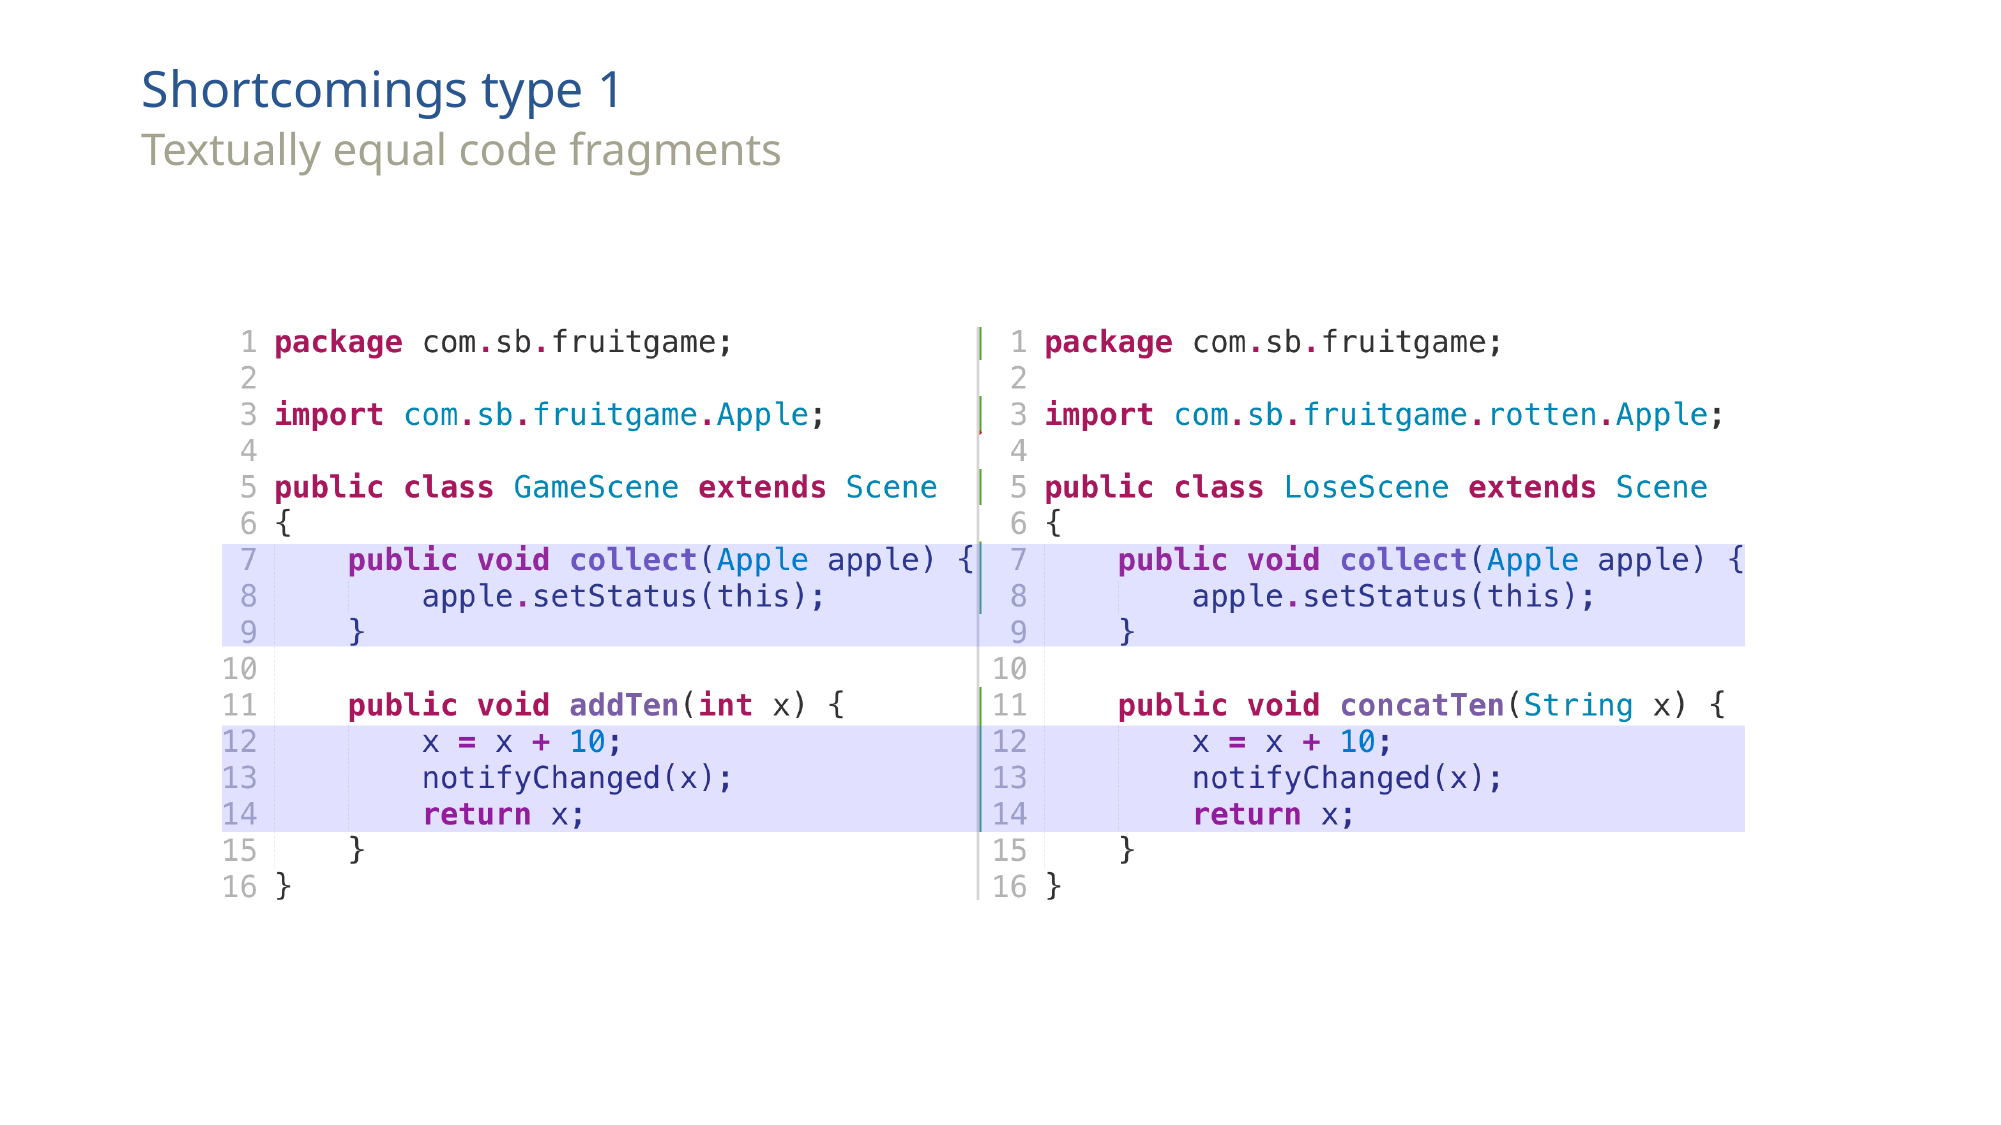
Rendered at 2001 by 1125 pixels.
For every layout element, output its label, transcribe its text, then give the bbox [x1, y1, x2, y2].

text_box Textually equal code fragments [141, 124, 1842, 189]
picture [222, 328, 1745, 901]
text_box Shortcomings type 1 [142, 59, 1842, 124]
